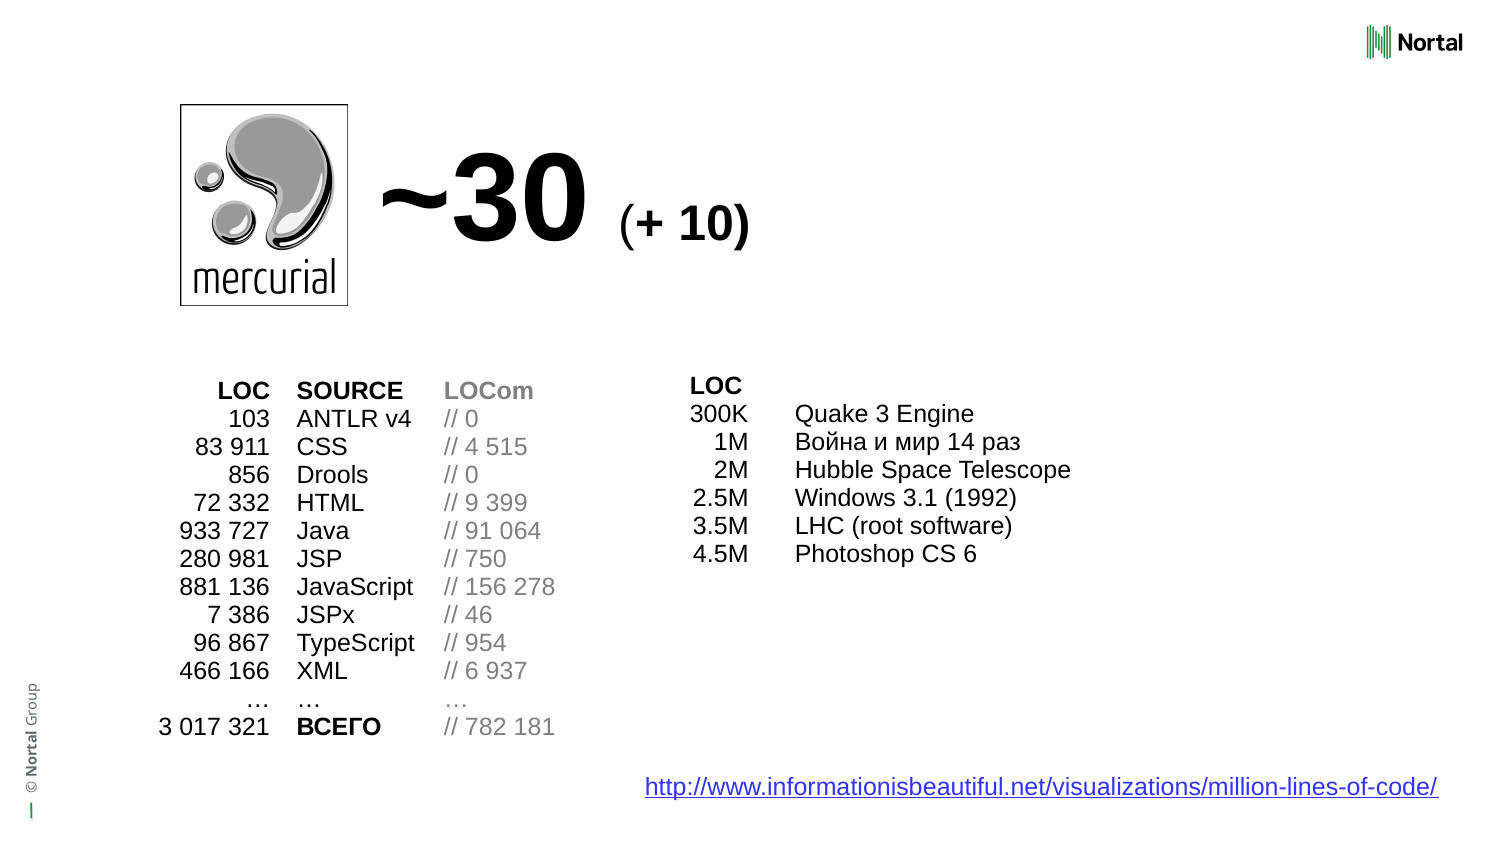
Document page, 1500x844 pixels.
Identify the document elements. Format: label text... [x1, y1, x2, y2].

text_box http://www.informationisbeautiful.net/visualizations/million-lines-of-code/ [630, 765, 1456, 811]
text_box LOCom // 0 // 4 515 // 0 // 9 399 // 91 064 // 750 // 156 278 // 46 // 954 // 6 937 … // 782 181 [429, 369, 616, 748]
text_box Quake 3 Engine Война и мир 14 раз Hubble Space Telescope Windows 3.1 (1992) LHC (root software) Photoshop CS 6 [781, 364, 1087, 575]
text_box SOURCE ANTLR v4 CSS Drools HTML Java JSP JavaScript JSPx TypeScript XML … ВСЕГО [286, 369, 429, 748]
picture [180, 104, 348, 306]
text_box LOC 300K 1M 2M 2.5M 3.5M 4.5M [675, 364, 781, 576]
text_box ~30 (+ 10) [363, 120, 766, 275]
text_box LOC 103 83 911 856 72 332 933 727 280 981 881 136 7 386 96 867 466 166 … 3 017 321 [120, 369, 286, 748]
